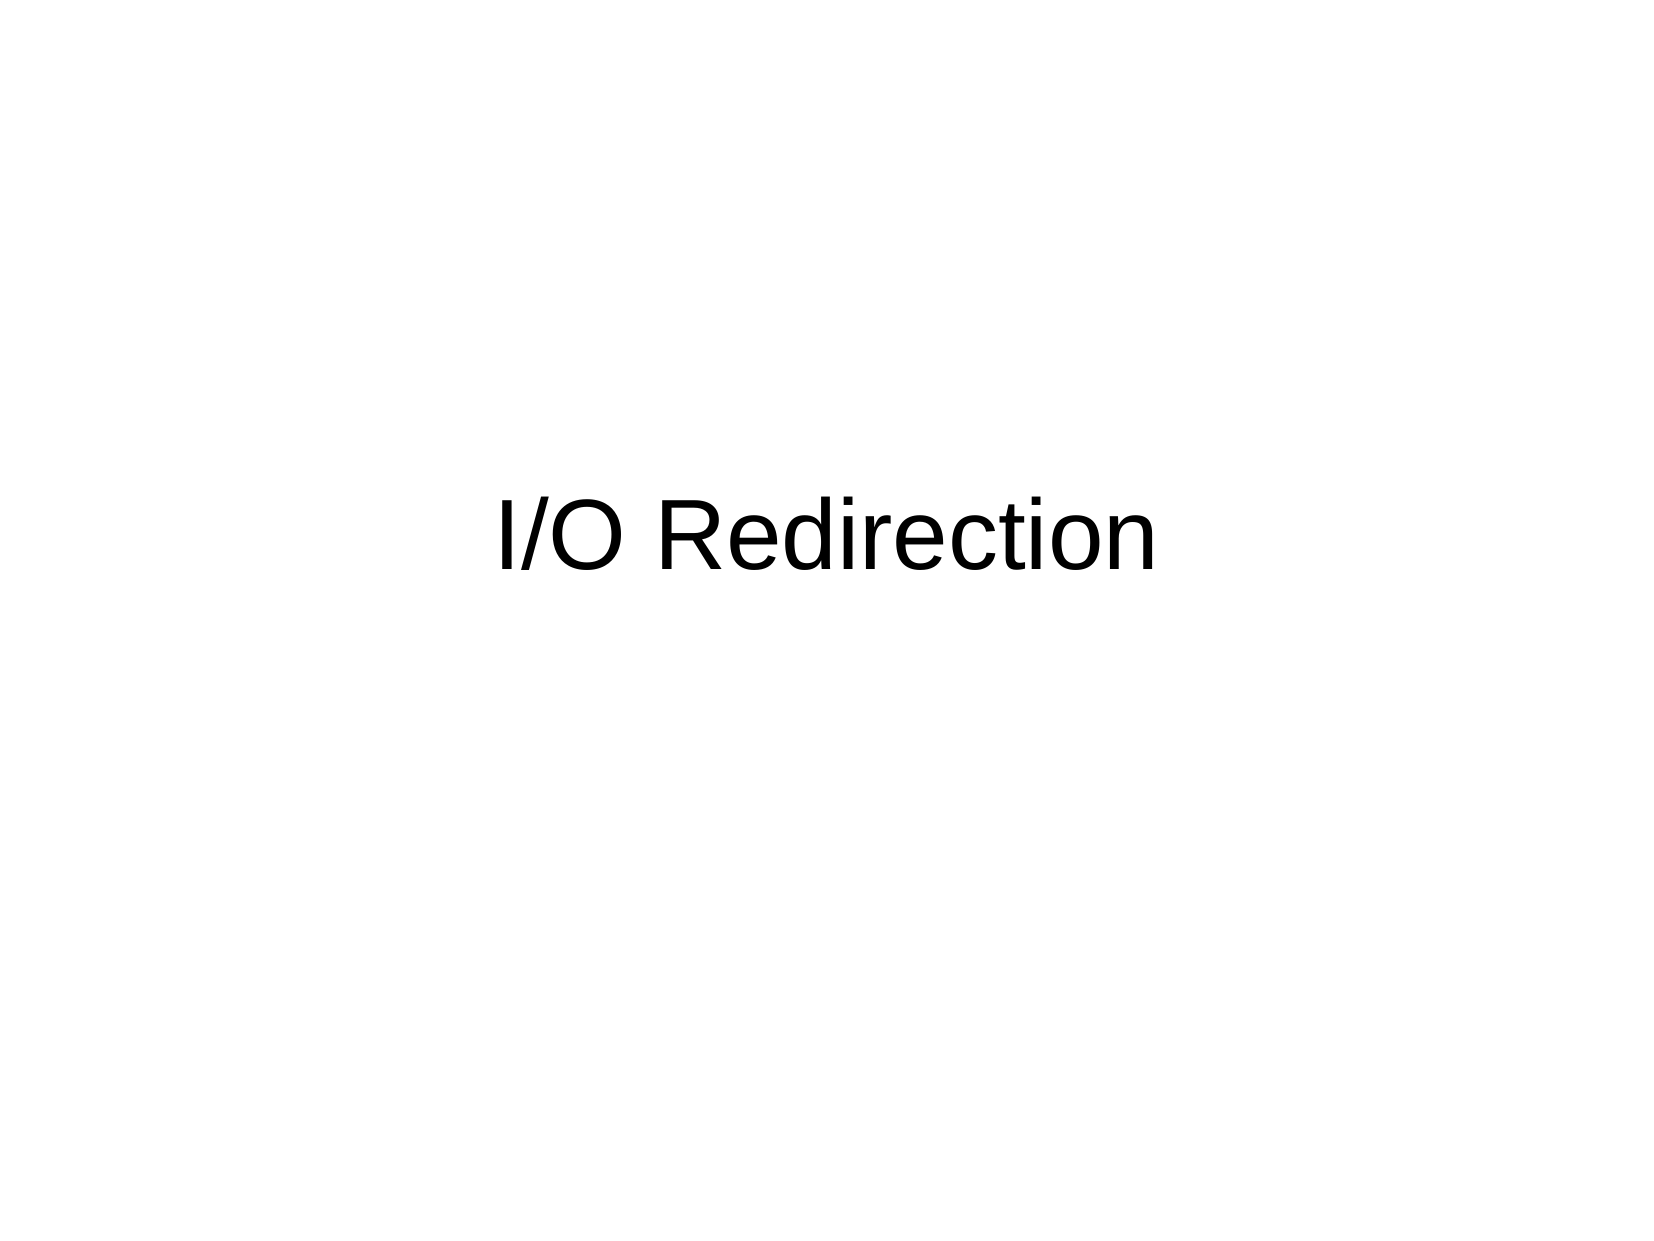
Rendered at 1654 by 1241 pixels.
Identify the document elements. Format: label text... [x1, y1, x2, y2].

subtitle I/O Redirection [82, 49, 1571, 1010]
